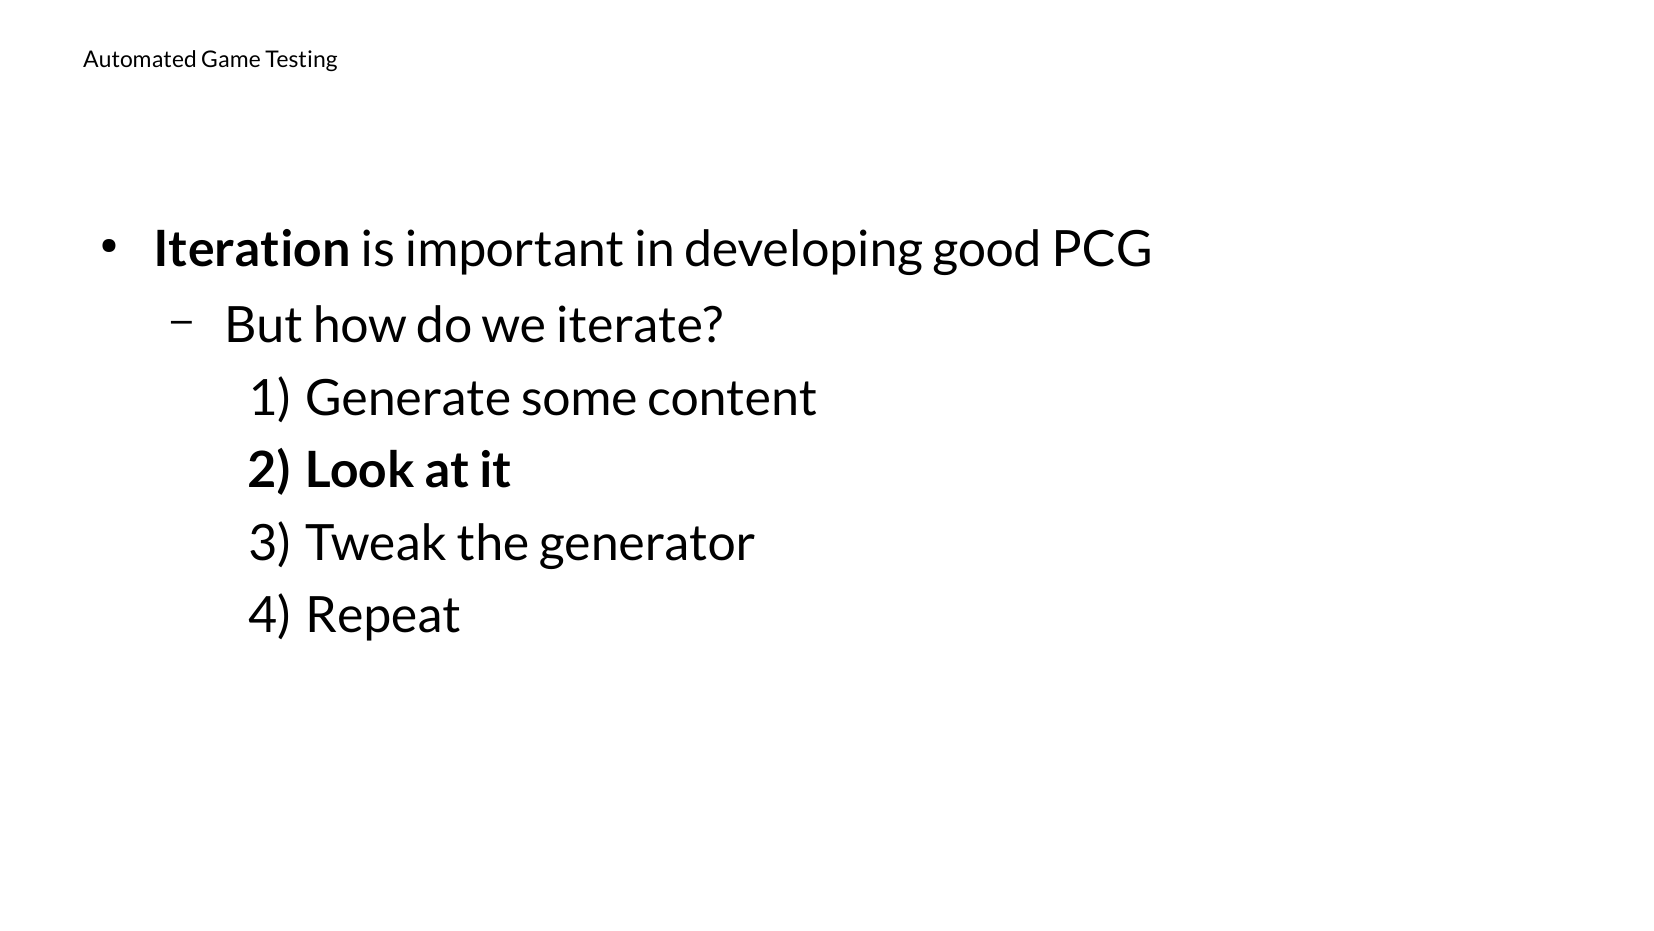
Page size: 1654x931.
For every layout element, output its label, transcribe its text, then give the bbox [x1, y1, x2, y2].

title Automated Game Testing [83, 0, 1571, 119]
list Iteration is important in developing good PCG But how do we iterate? Generate some content Look at it Tweak the generator Repeat [82, 217, 1571, 839]
